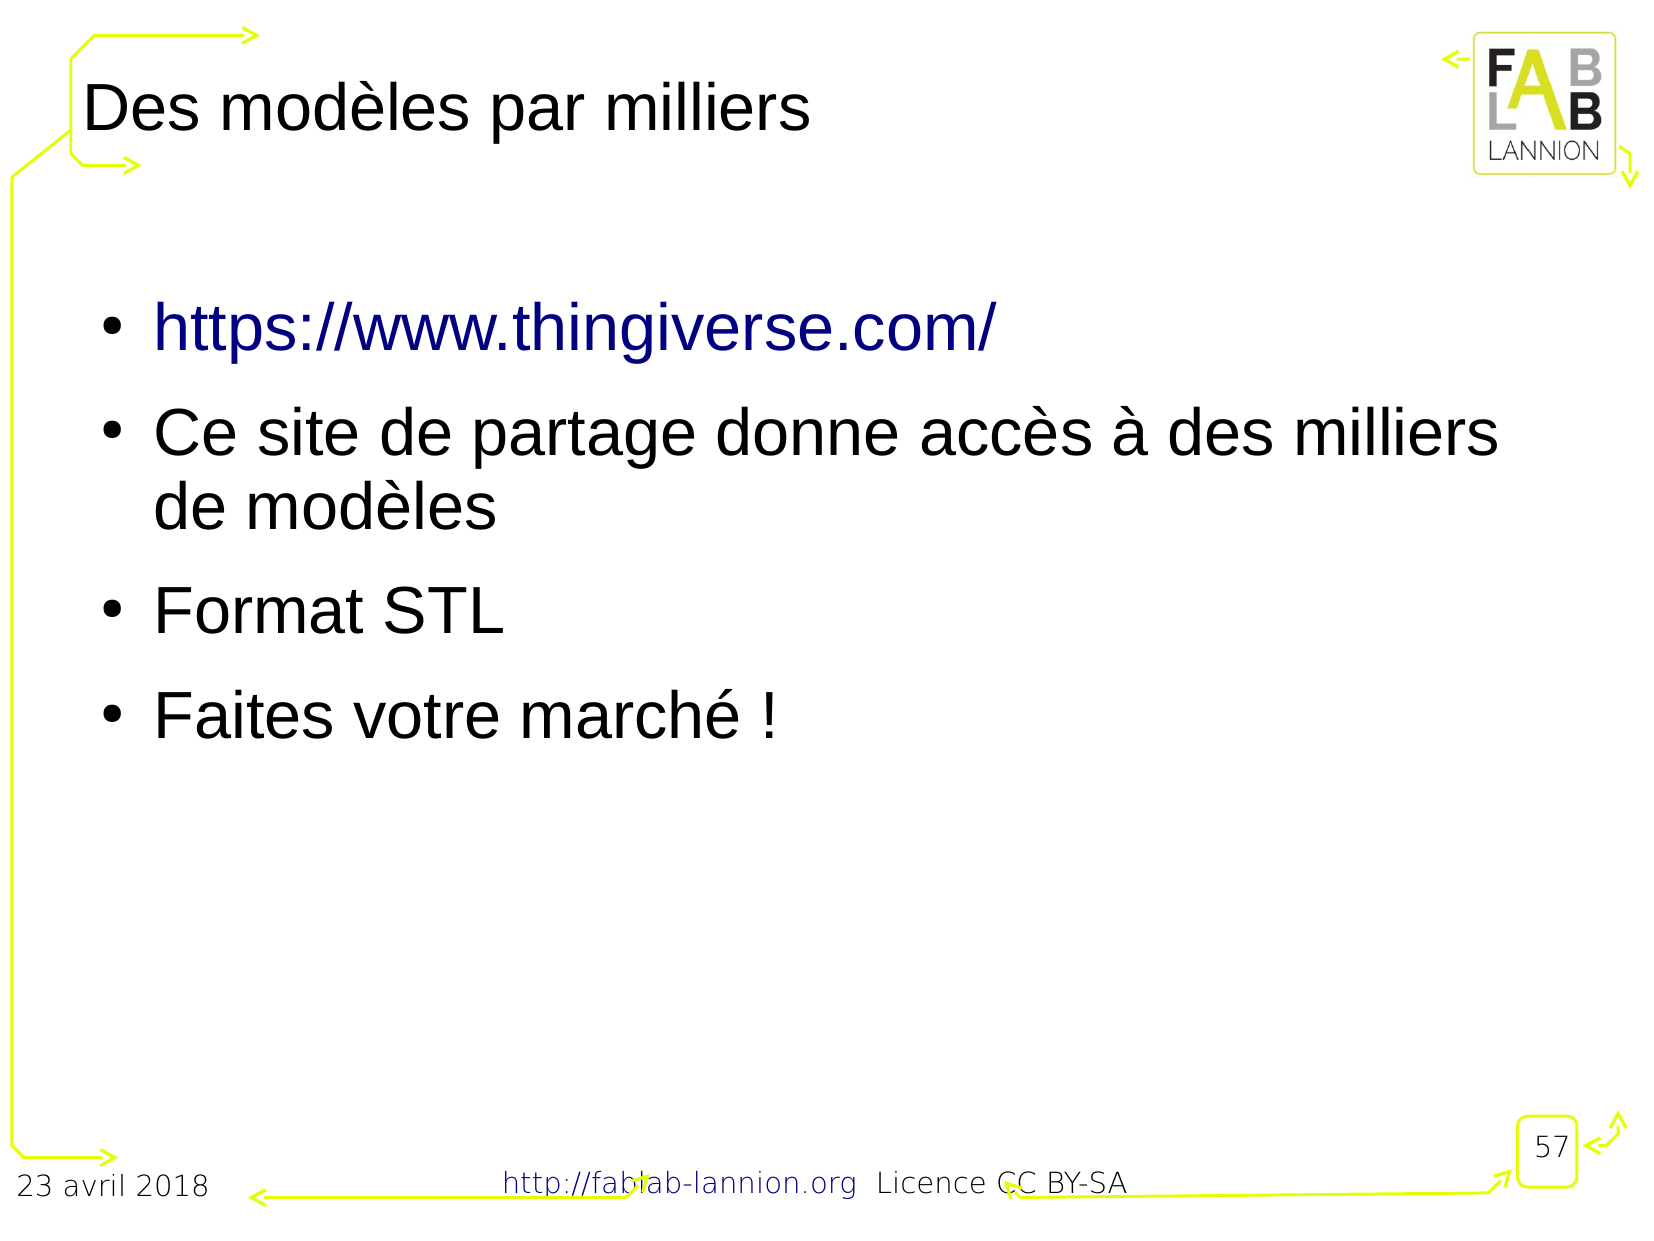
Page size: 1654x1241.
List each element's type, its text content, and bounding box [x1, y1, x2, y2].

title Des modèles par milliers [82, 49, 1441, 166]
list https://www.thingiverse.com/ Ce site de partage donne accès à des milliers de modèles Format STL Faites votre marché ! [82, 290, 1571, 1010]
picture [1470, 29, 1619, 178]
